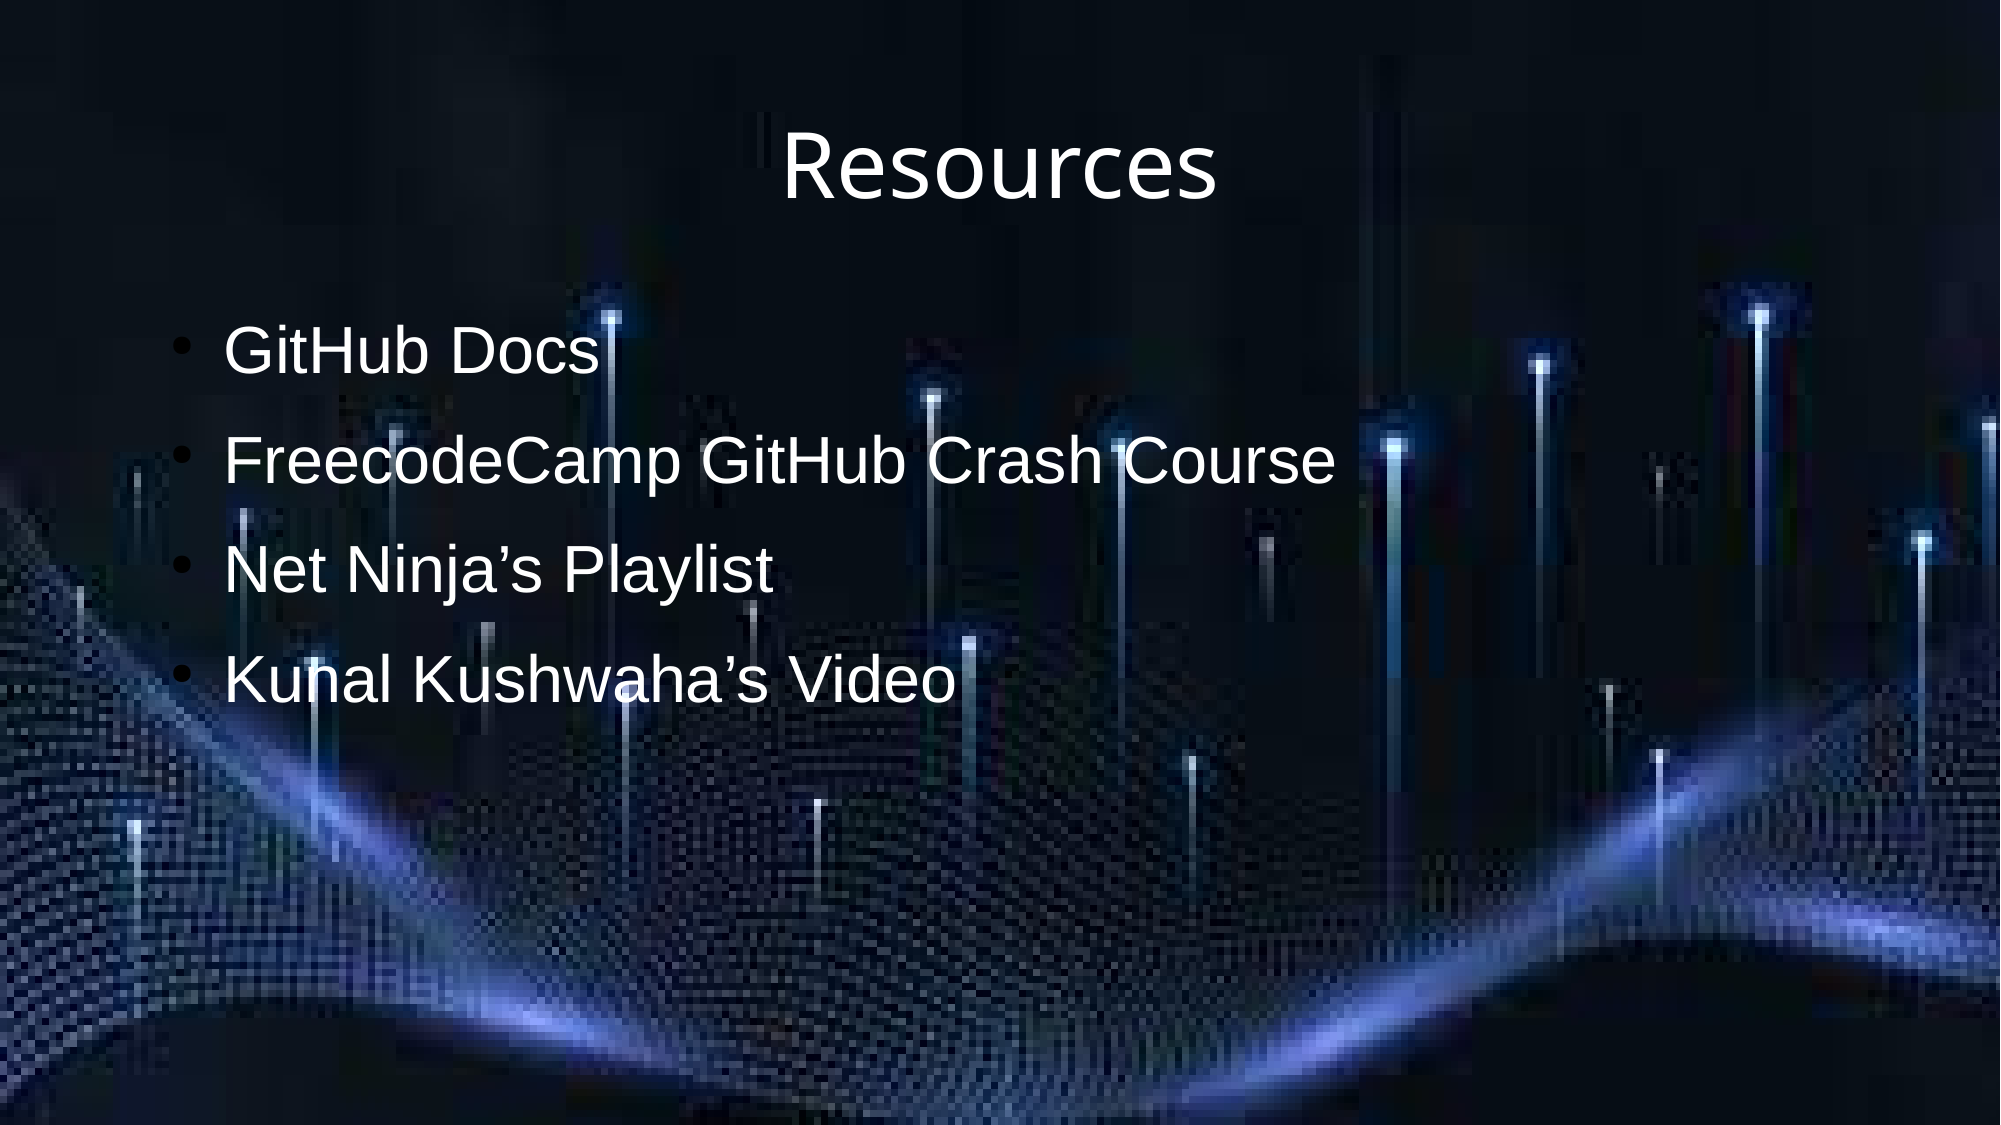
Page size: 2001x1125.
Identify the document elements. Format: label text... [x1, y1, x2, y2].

title Resources [137, 59, 1863, 278]
list GitHub Docs FreecodeCamp GitHub Crash Course Net Ninja’s Playlist Kunal Kushwaha’s Video [137, 299, 1863, 1014]
picture [0, 0, 2000, 1125]
